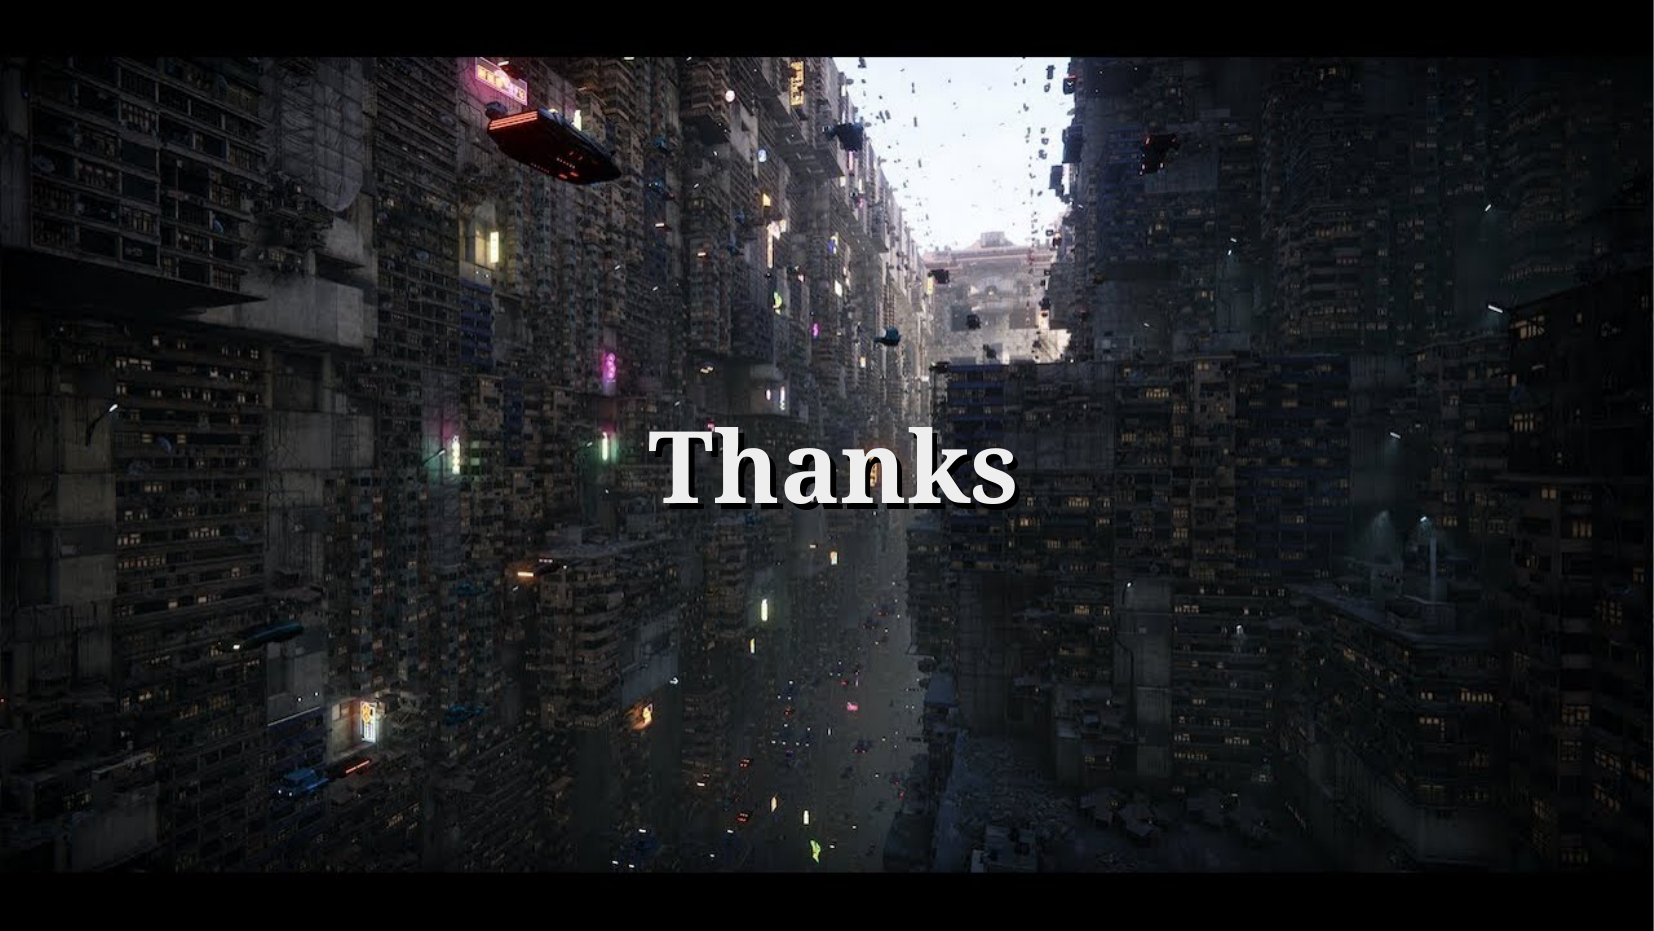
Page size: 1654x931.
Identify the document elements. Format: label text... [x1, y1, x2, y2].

picture [0, 0, 1654, 931]
title Thanks [90, 90, 1579, 841]
